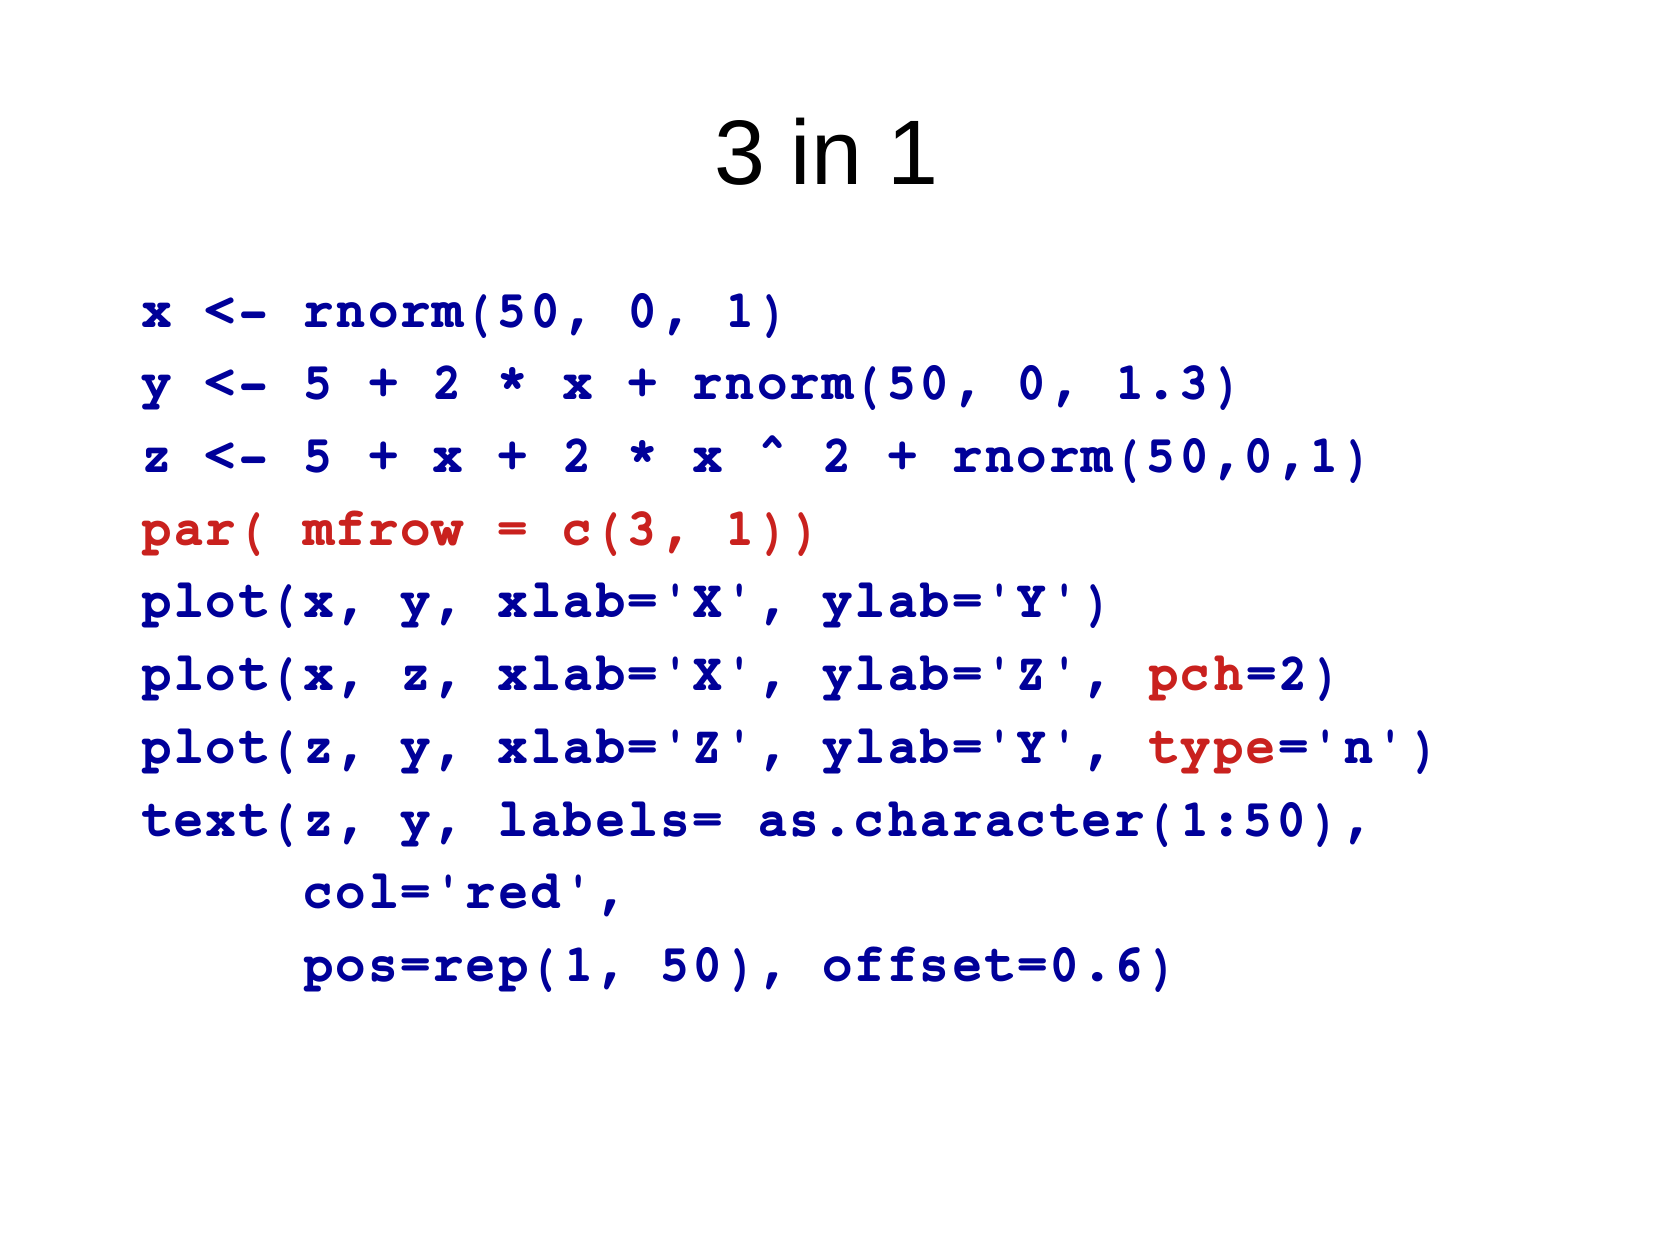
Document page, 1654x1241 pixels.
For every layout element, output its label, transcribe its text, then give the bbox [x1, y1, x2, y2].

list x <- rnorm(50, 0, 1) y <- 5 + 2 * x + rnorm(50, 0, 1.3) z <- 5 + x + 2 * x ^ 2 + rnorm(50,0,1) par( mfrow = c(3, 1)) plot(x, y, xlab='X', ylab='Y') plot(x, z, xlab='X', ylab='Z', pch=2) plot(z, y, xlab='Z', ylab='Y', type='n') text(z, y, labels= as.character(1:50), col='red', pos=rep(1, 50), offset=0.6) [82, 290, 1571, 1010]
title 3 in 1 [82, 49, 1571, 257]
